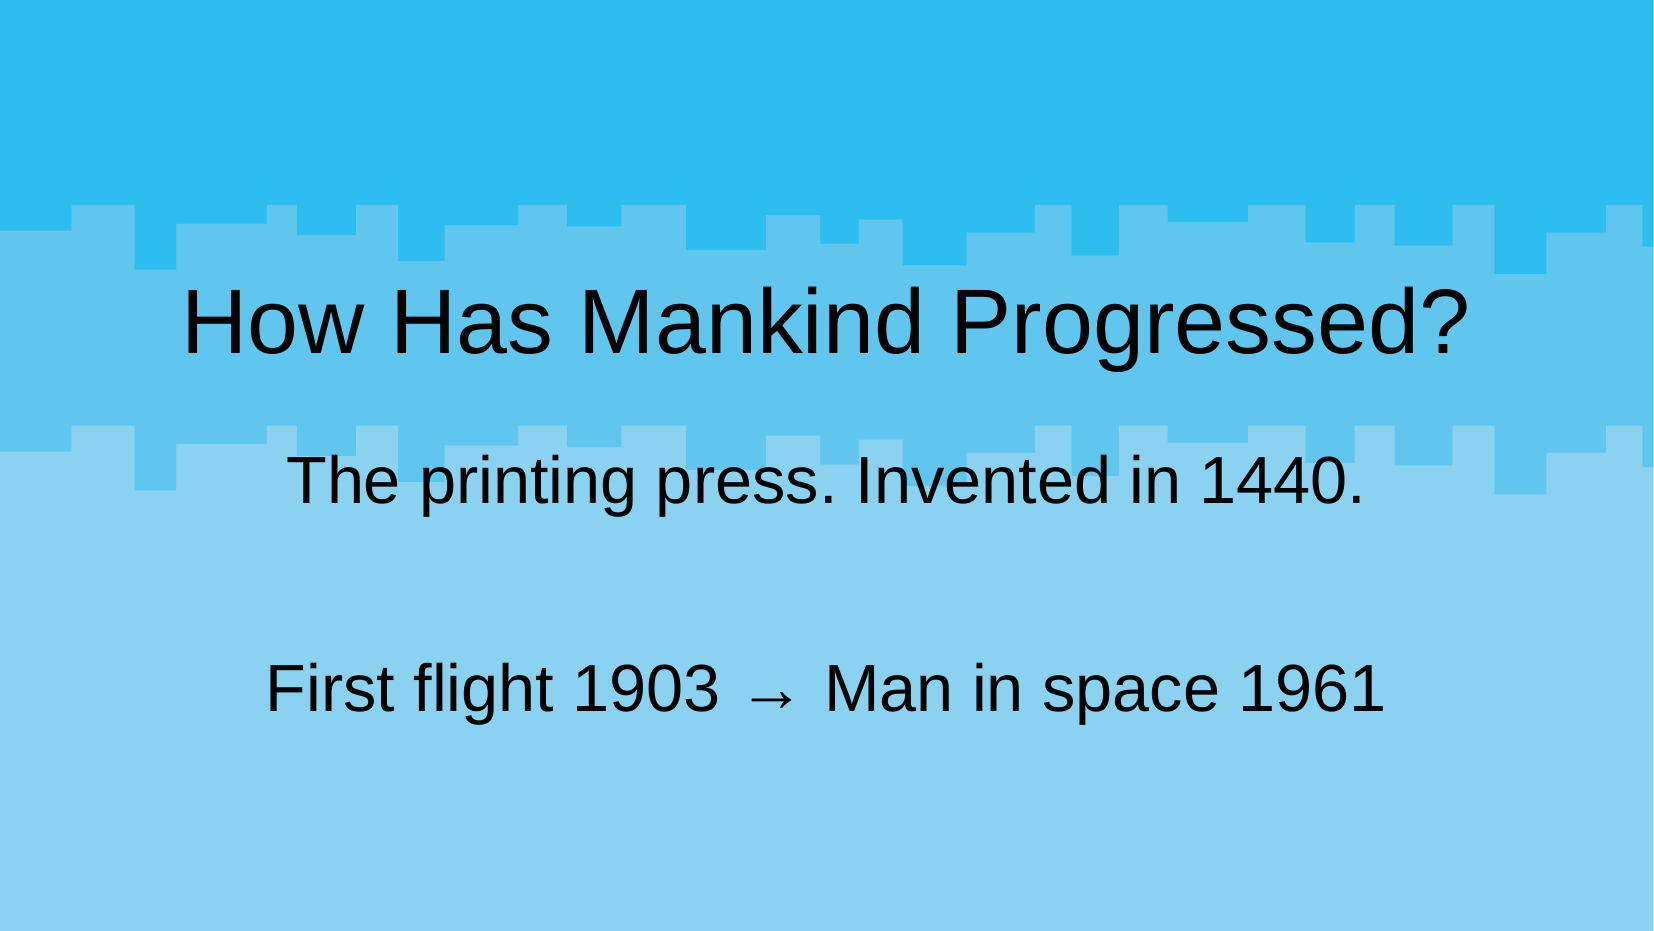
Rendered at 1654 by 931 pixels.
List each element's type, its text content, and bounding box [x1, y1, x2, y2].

title How Has Mankind Progressed? [82, 243, 1571, 400]
list The printing press. Invented in 1440. First flight 1903 → Man in space 1961 [82, 442, 1571, 827]
picture [0, 0, 1654, 931]
